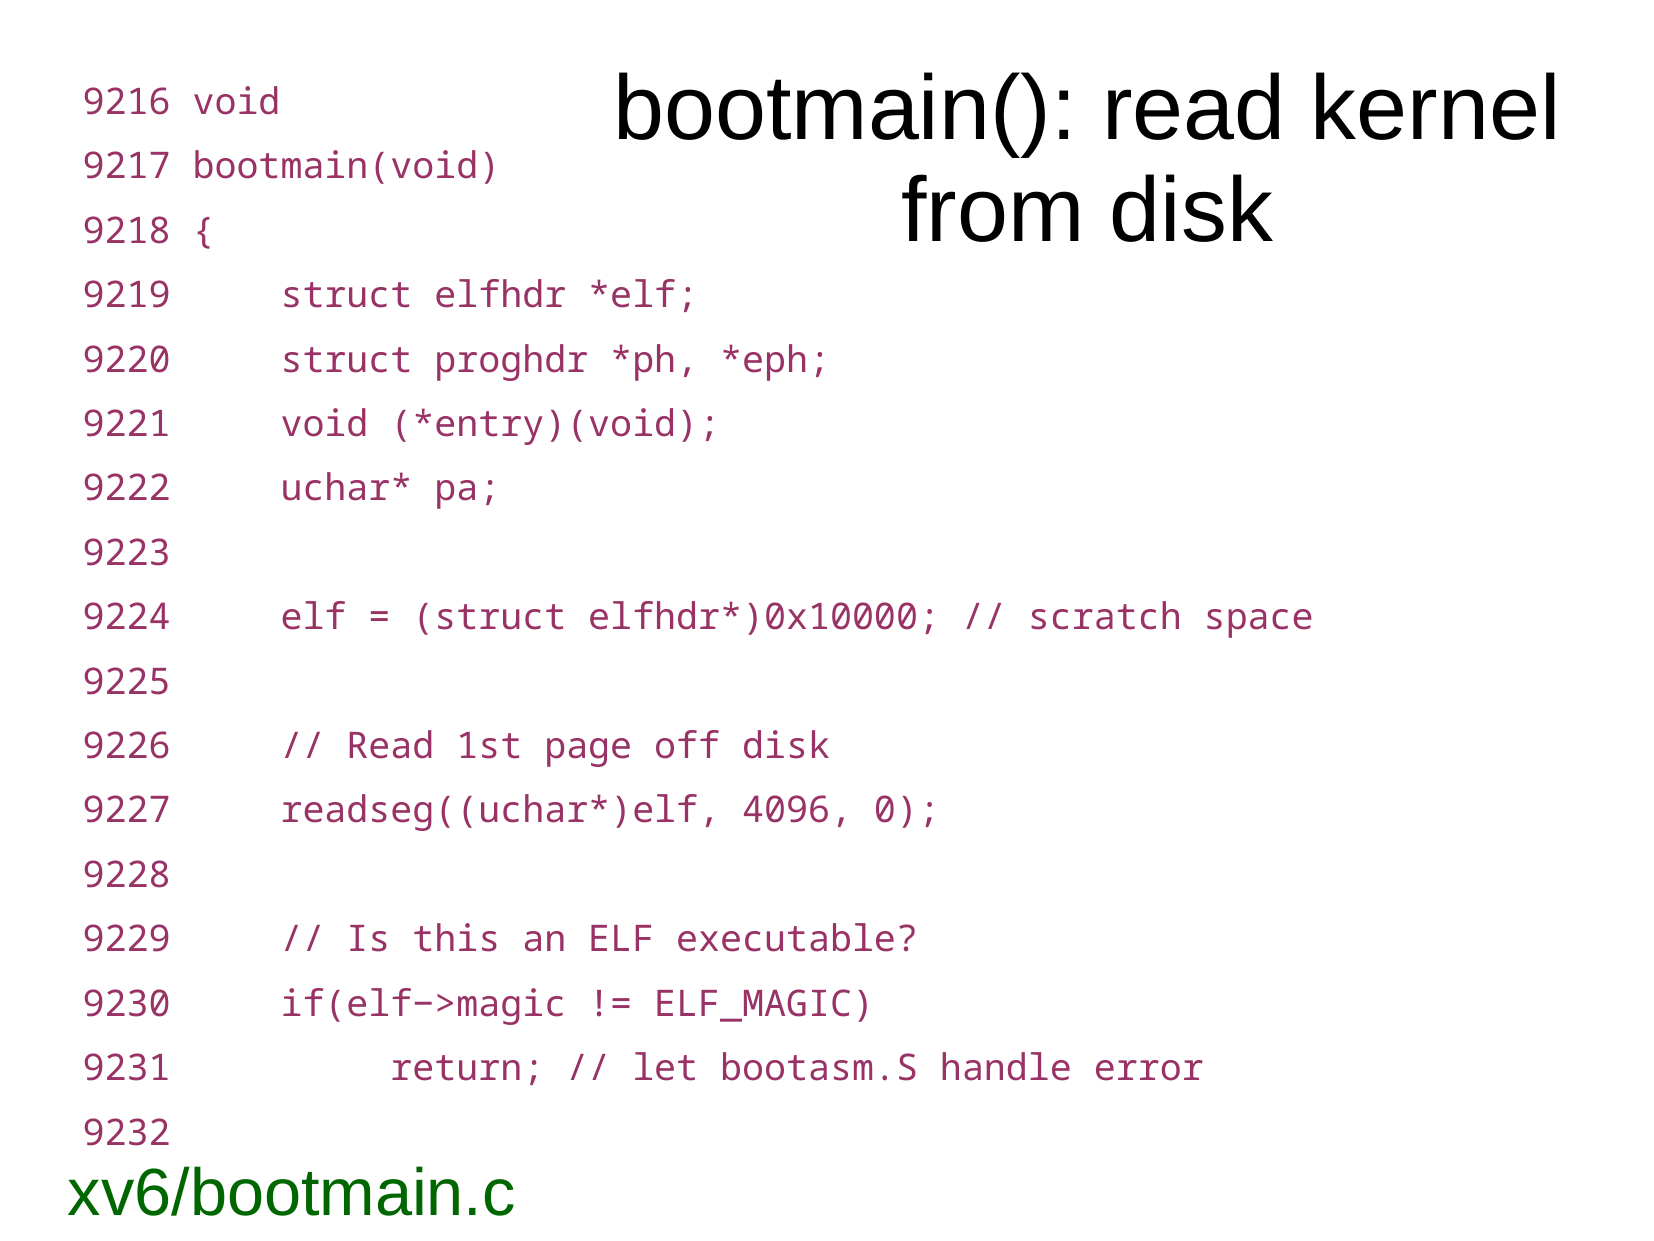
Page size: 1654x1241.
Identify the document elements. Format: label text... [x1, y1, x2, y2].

title bootmain(): read kernel from disk [525, 55, 1651, 263]
list 9216 void 9217 bootmain(void) 9218 { 9219 struct elfhdr *elf; 9220 struct proghdr *ph, *eph; 9221 void (*entry)(void); 9222 uchar* pa; 9223 9224 elf = (struct elfhdr*)0x10000; // scratch space 9225 9226 // Read 1st page off disk 9227 readseg((uchar*)elf, 4096, 0); 9228 9229 // Is this an ELF executable? 9230 if(elf−>magic != ELF_MAGIC) 9231 return; // let bootasm.S handle error 9232 [82, 75, 1571, 1163]
text_box xv6/bootmain.c [53, 1148, 638, 1238]
